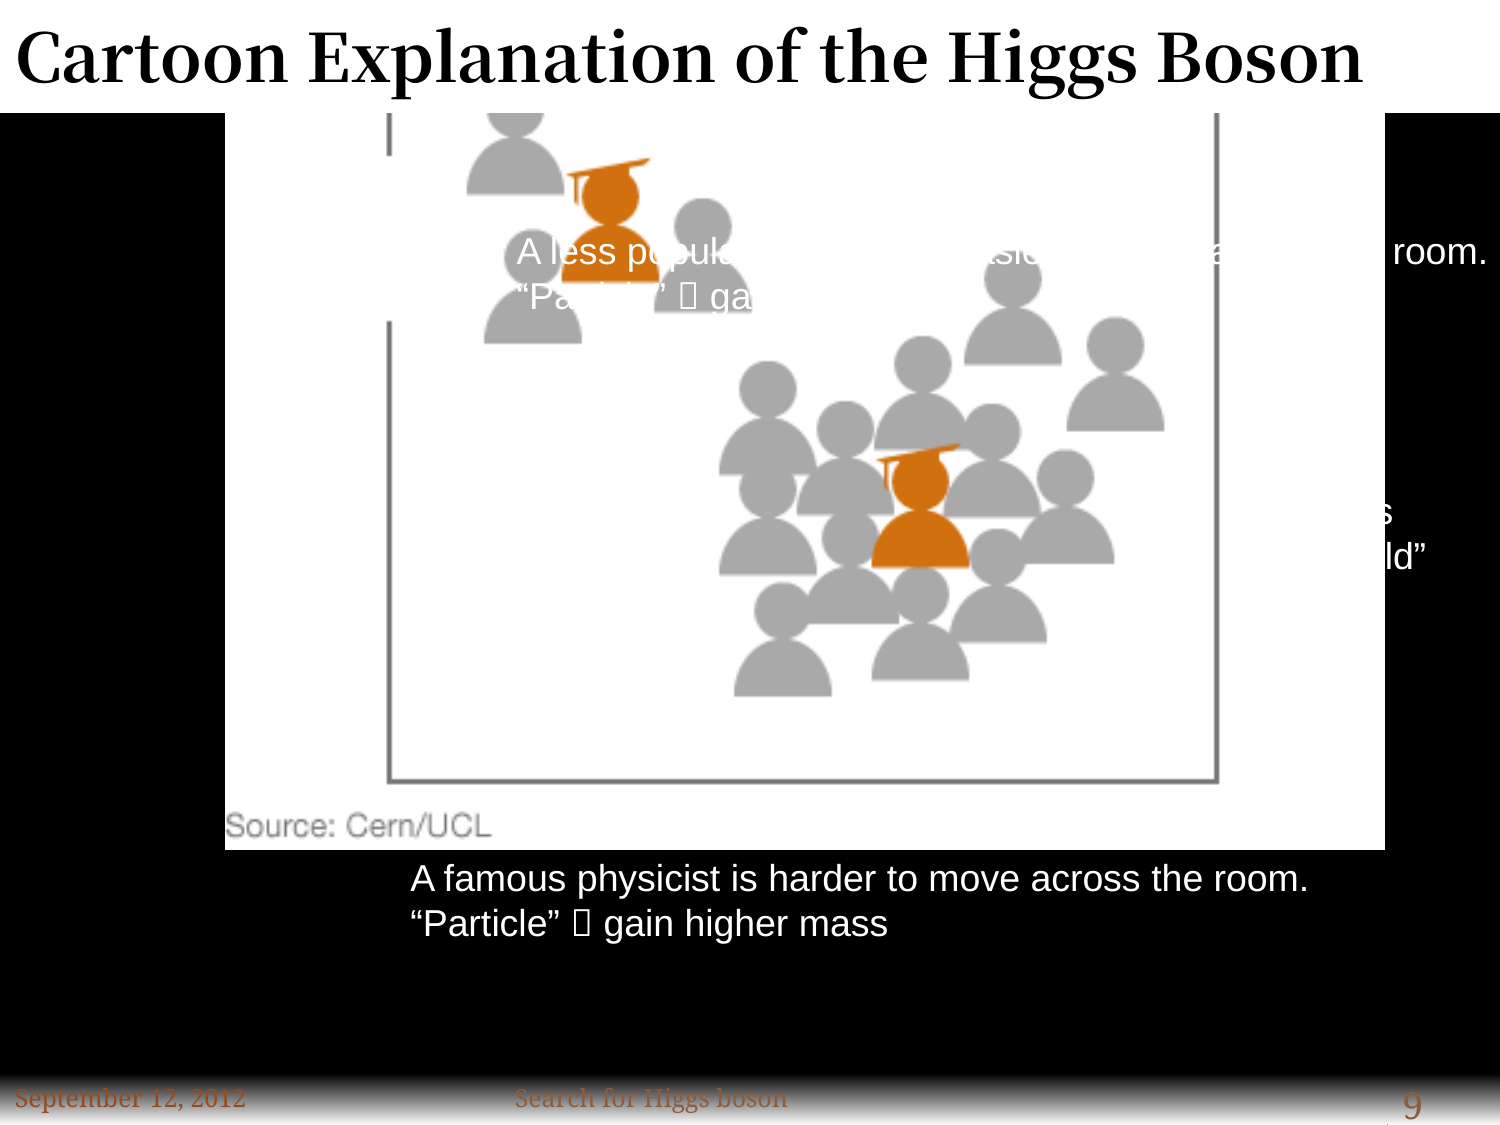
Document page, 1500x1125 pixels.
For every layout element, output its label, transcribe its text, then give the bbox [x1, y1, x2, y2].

footer Search for Higgs boson [500, 1074, 1387, 1125]
slide_number September 12, 2012 [0, 1074, 500, 1125]
slide_number <number> [1387, 1074, 1500, 1125]
text_box A famous physicist is harder to move across the room. “Particle”  gain higher mass [395, 846, 1415, 952]
text_box Physicists “Higgs field” [1212, 479, 1442, 585]
text_box A less popular physicist is easier to move across the room. “Particle”  gain lower mass [501, 219, 1500, 325]
title Cartoon Explanation of the Higgs Boson [0, 0, 1500, 113]
picture [225, 113, 1385, 850]
